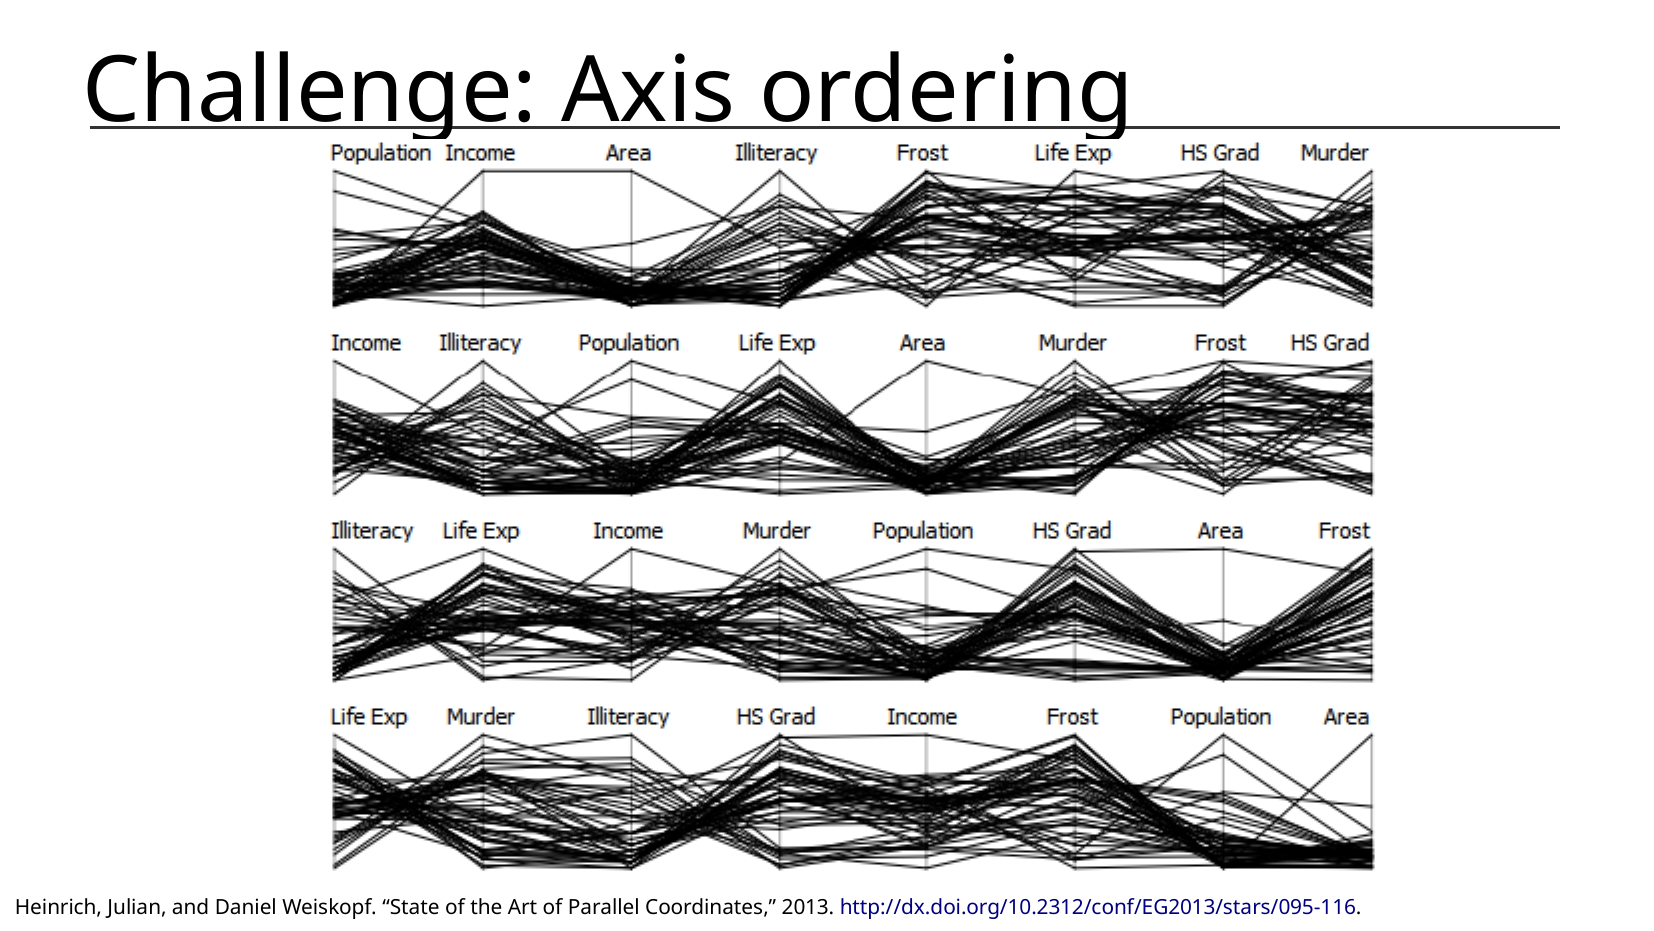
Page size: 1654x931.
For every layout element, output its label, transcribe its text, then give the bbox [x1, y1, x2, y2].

title Challenge: Axis ordering [82, 32, 1571, 140]
picture [323, 139, 1387, 885]
text_box Heinrich, Julian, and Daniel Weiskopf. “State of the Art of Parallel Coordinates,” 2013. http://dx.doi.org/10.2312/conf/EG2013/stars/095-116. [0, 885, 1389, 926]
